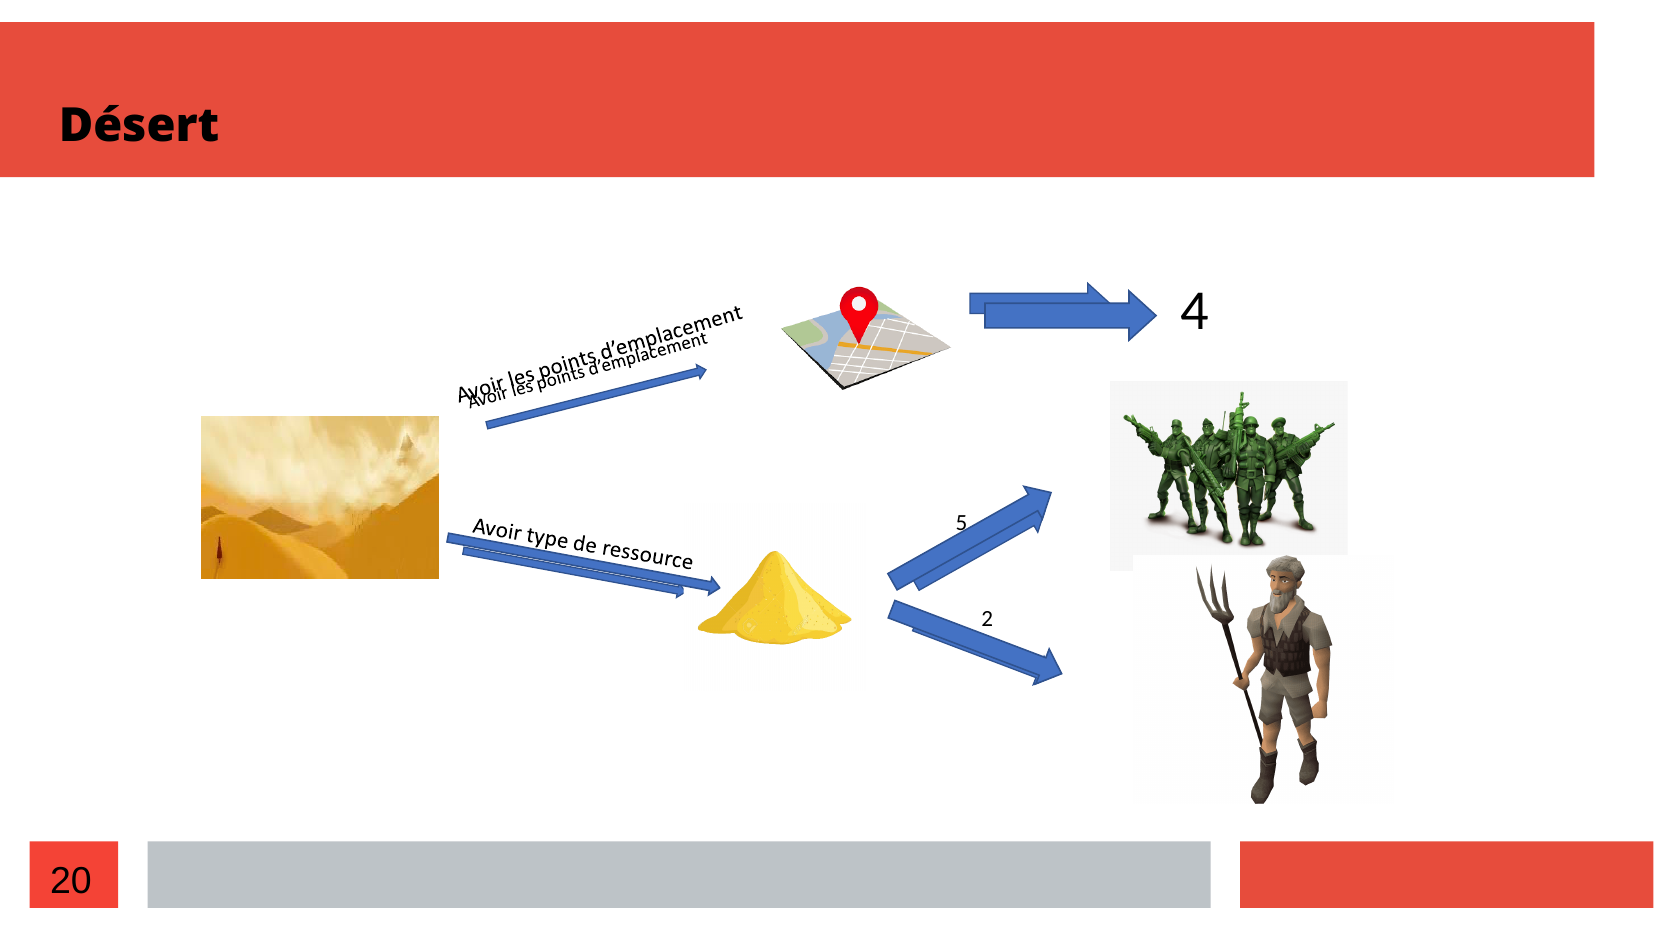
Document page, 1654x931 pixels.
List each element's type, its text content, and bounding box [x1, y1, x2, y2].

picture [200, 259, 1394, 804]
title Désert [59, 44, 1595, 156]
text_box 20 [35, 852, 130, 910]
